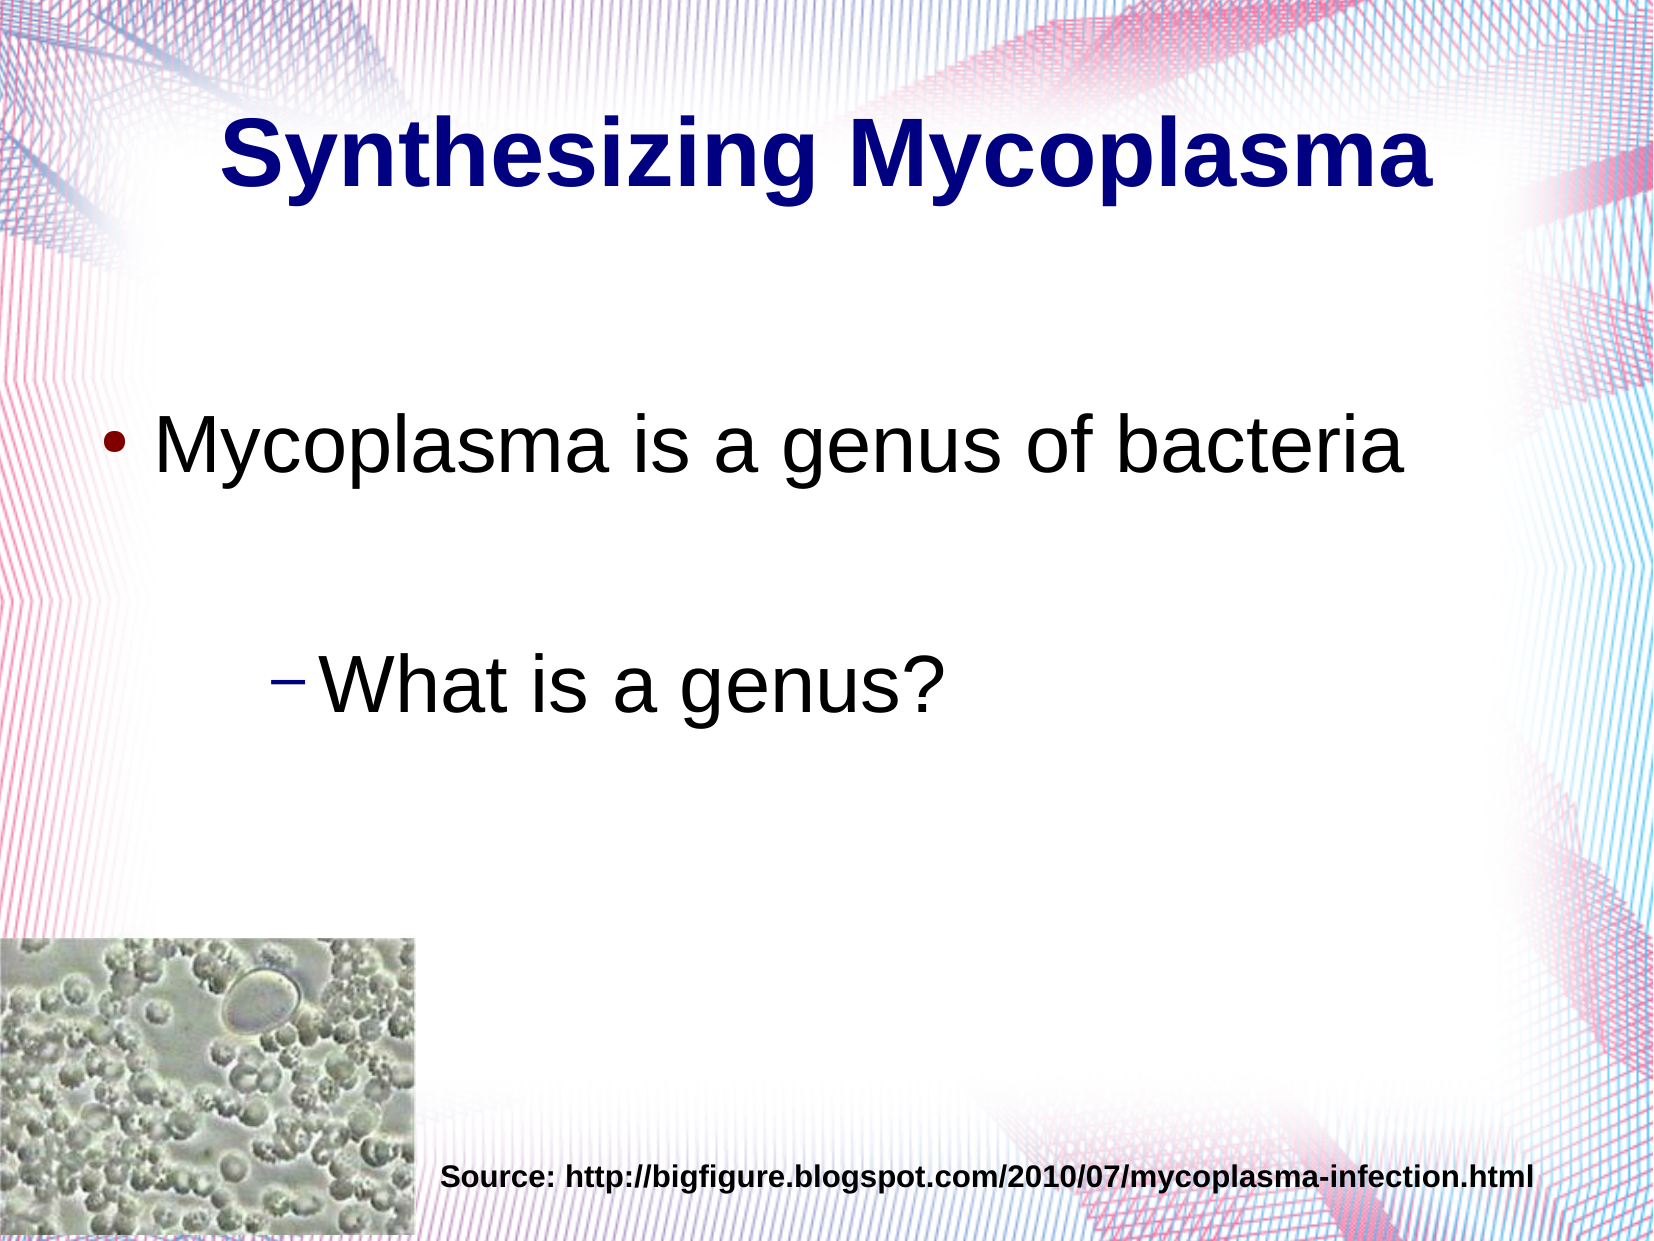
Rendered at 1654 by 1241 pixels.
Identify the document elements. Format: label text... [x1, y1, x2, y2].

picture [0, 0, 1654, 1241]
list Mycoplasma is a genus of bacteria What is a genus? [82, 278, 1571, 1098]
text_box Source: http://bigfigure.blogspot.com/2010/07/mycoplasma-infection.html [425, 1151, 1565, 1203]
title Synthesizing Mycoplasma [82, 49, 1571, 257]
